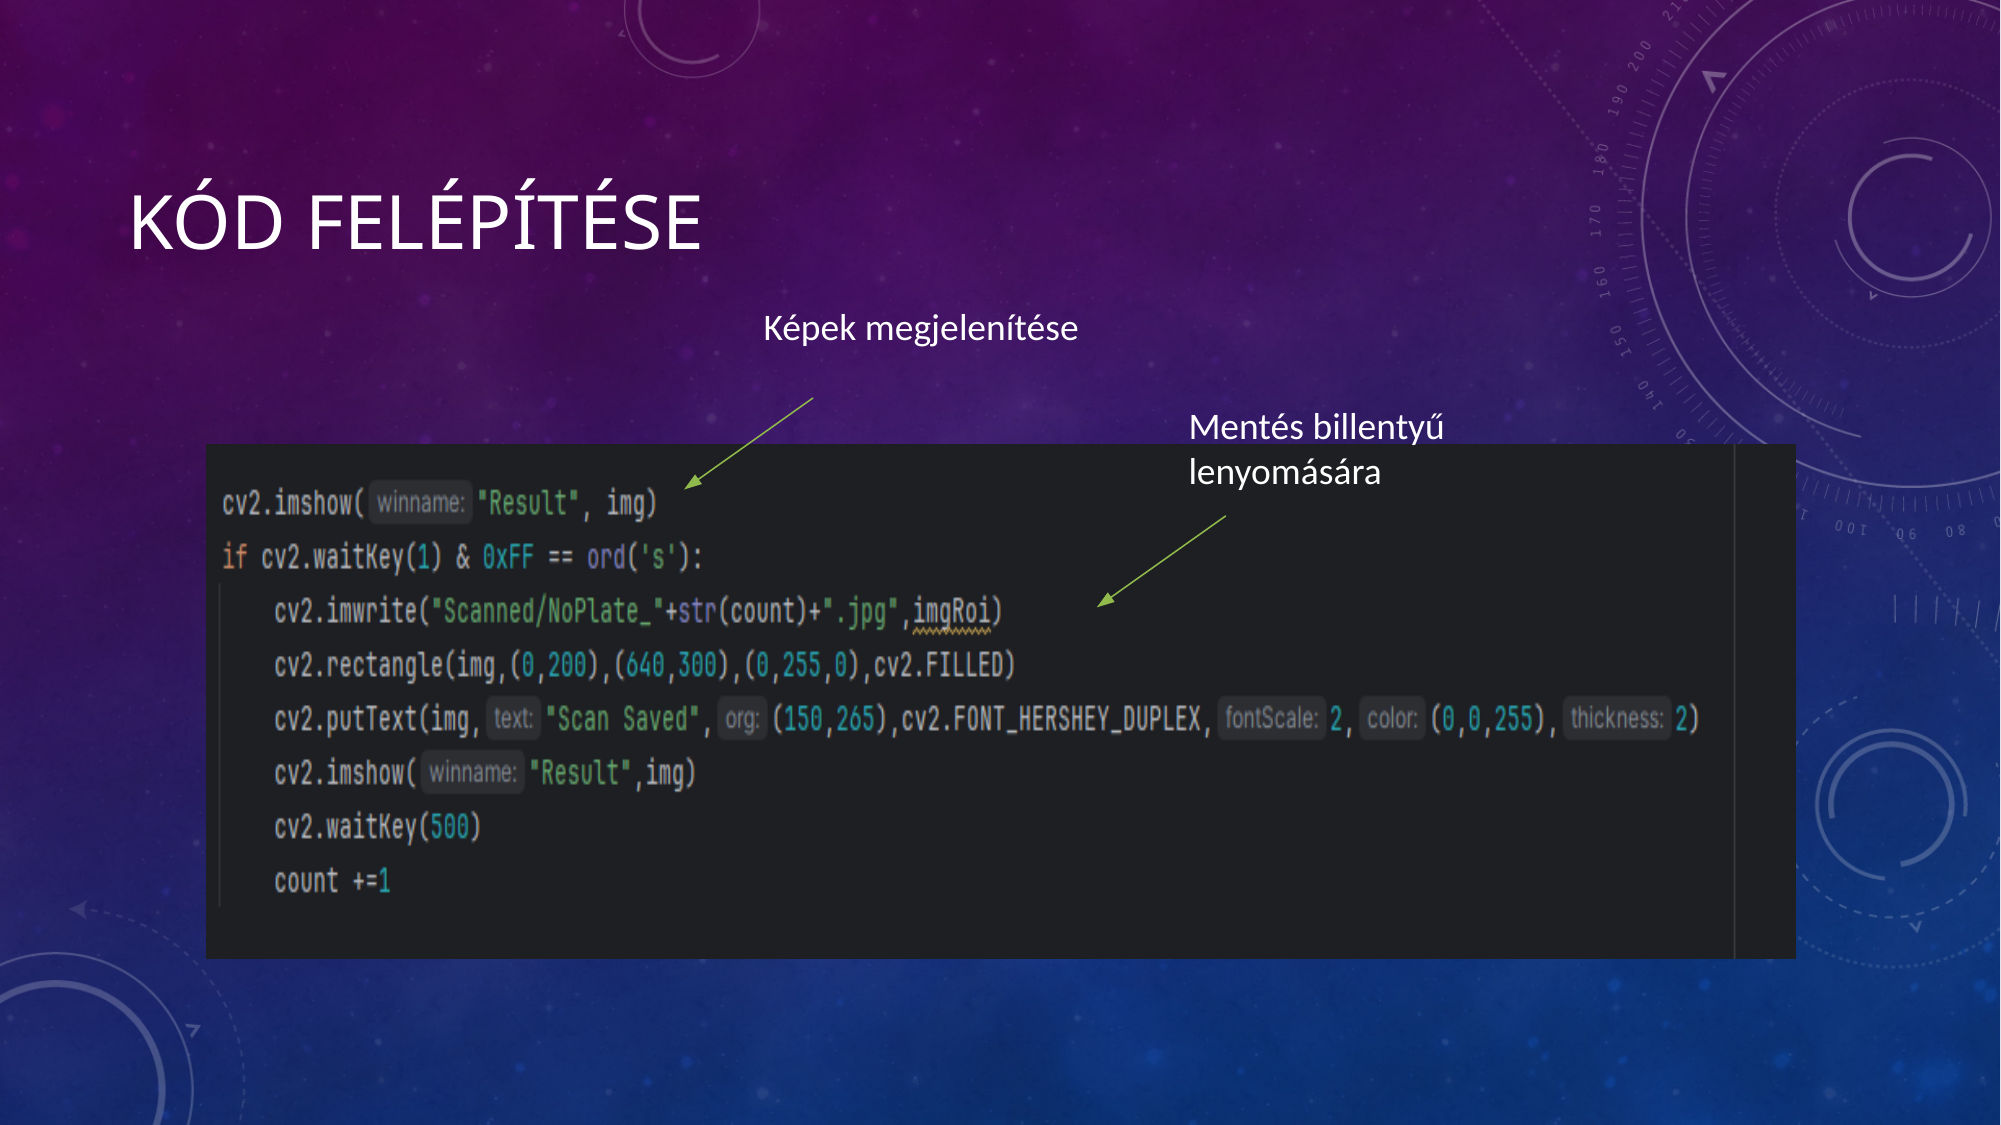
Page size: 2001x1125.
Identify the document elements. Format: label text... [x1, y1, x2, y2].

picture [206, 444, 1796, 959]
text_box Mentés billentyű lenyomására [1173, 394, 1624, 501]
text_box Képek megjelenítése [748, 295, 1199, 356]
title Kód felépítése [112, 99, 1775, 339]
